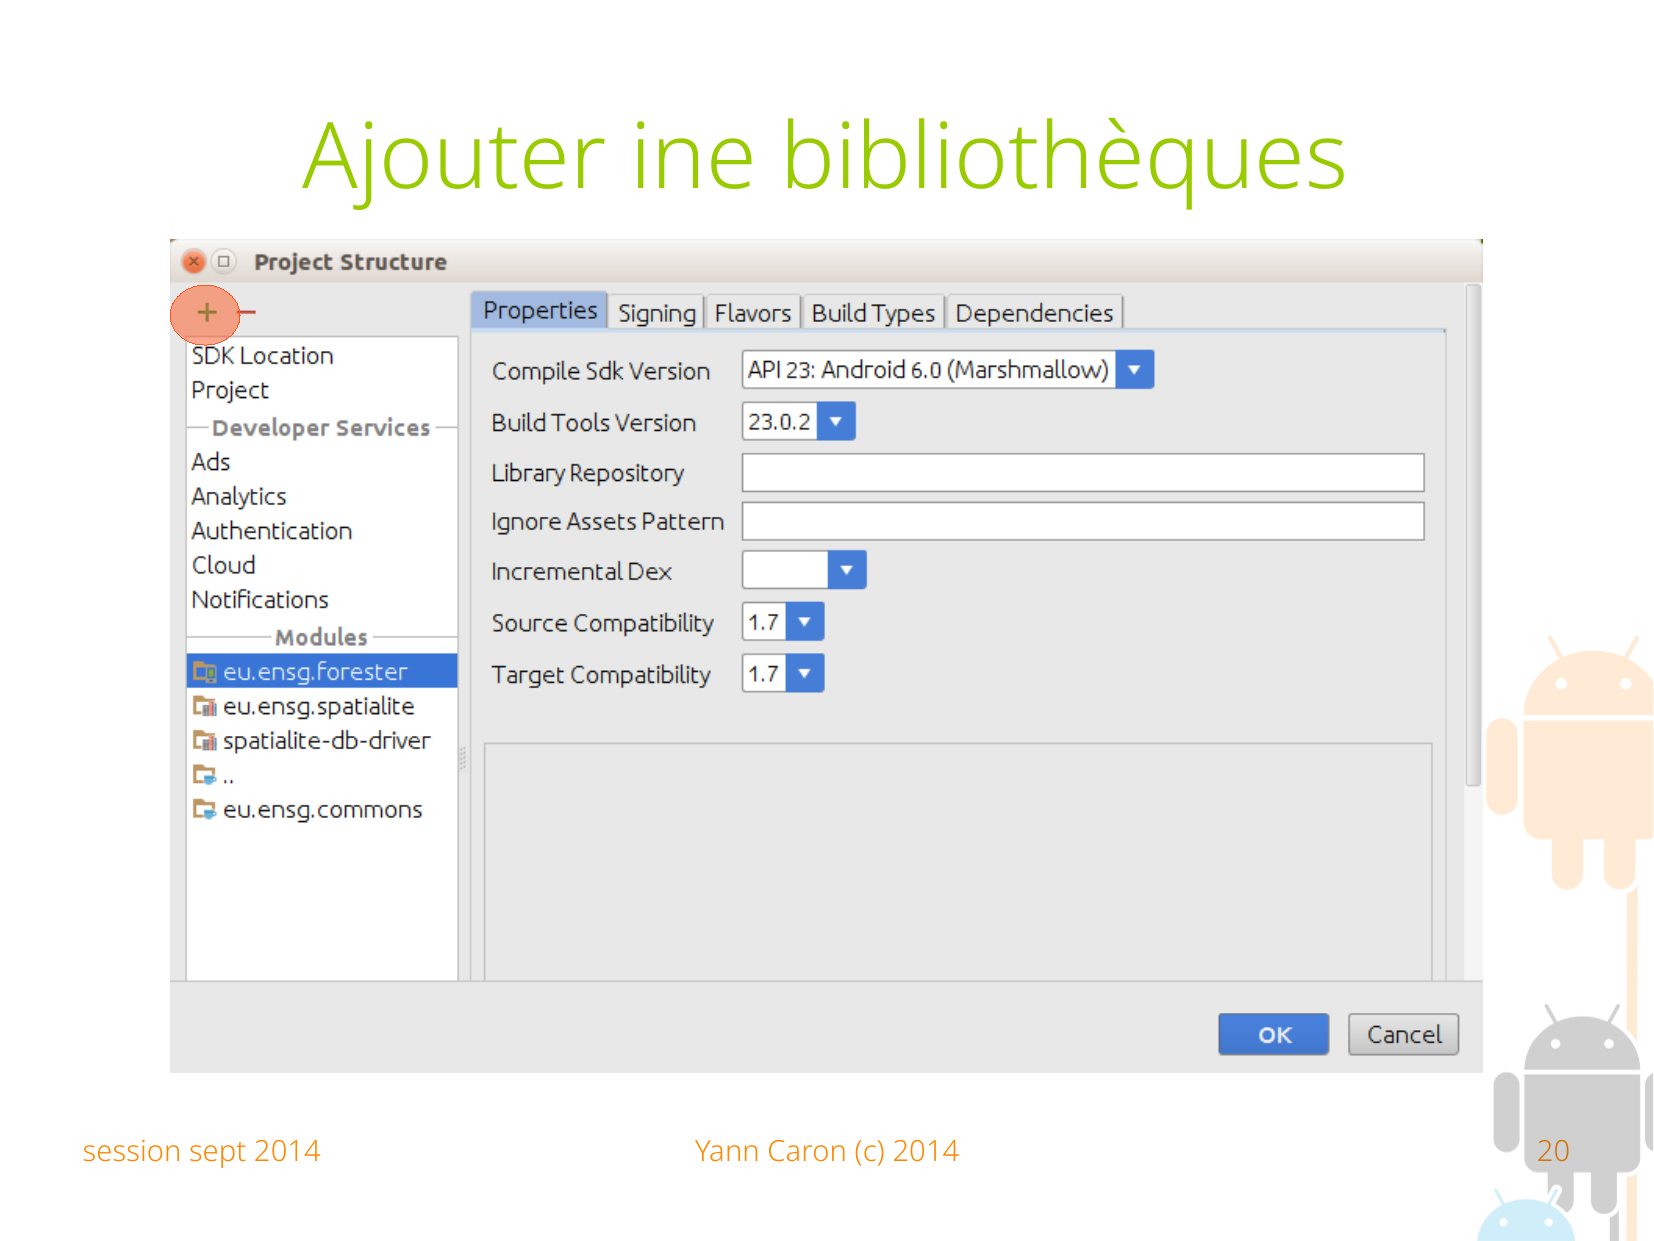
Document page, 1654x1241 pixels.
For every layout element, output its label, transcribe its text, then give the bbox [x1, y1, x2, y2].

text_box [170, 285, 241, 346]
title Ajouter ine bibliothèques [82, 49, 1571, 257]
picture [170, 239, 1654, 1241]
